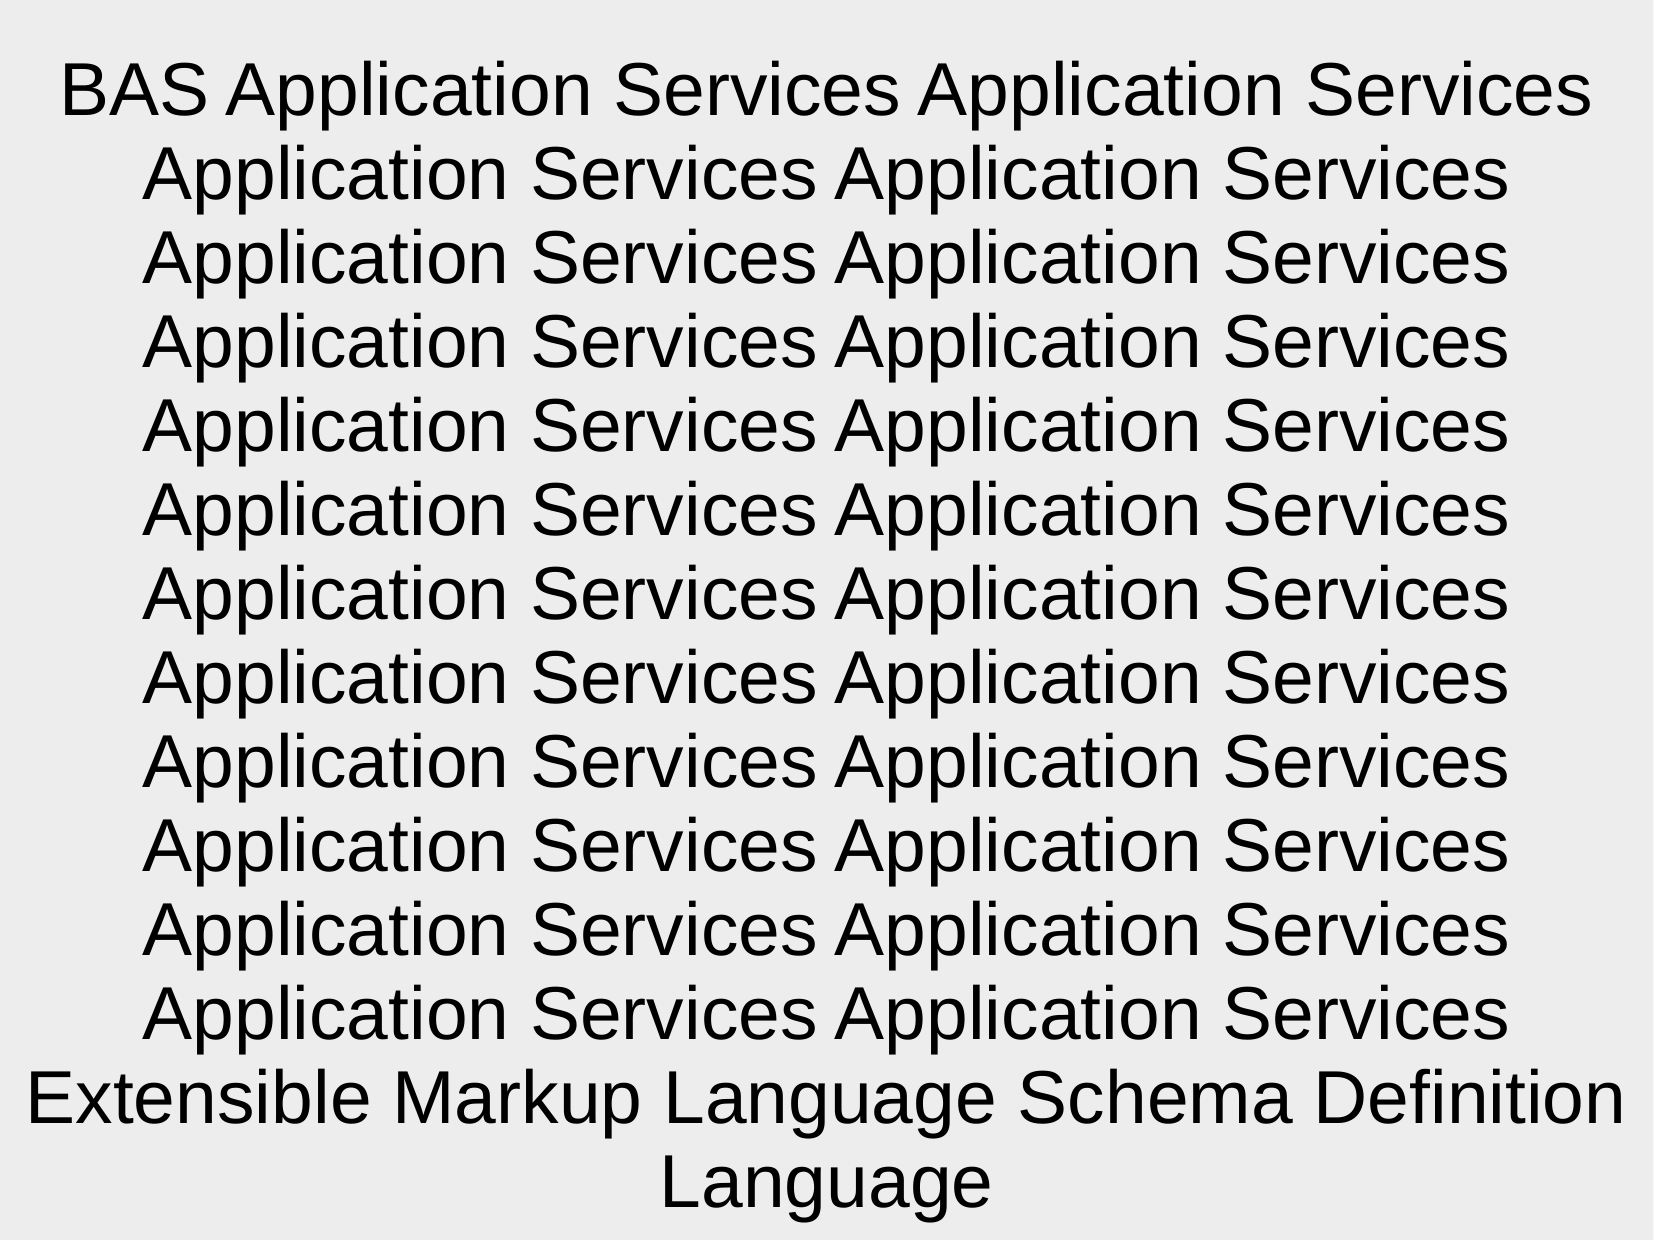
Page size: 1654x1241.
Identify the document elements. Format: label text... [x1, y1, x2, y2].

text_box BAS Application Services Application Services Application Services Application Services Application Services Application Services Application Services Application Services Application Services Application Services Application Services Application Services Application Services Application Services Application Services Application Services Application Services Application Services Application Services Application Services Application Services Application Services Application Services Application Services Extensible Markup Language Schema Definition Language [0, 40, 1654, 1225]
